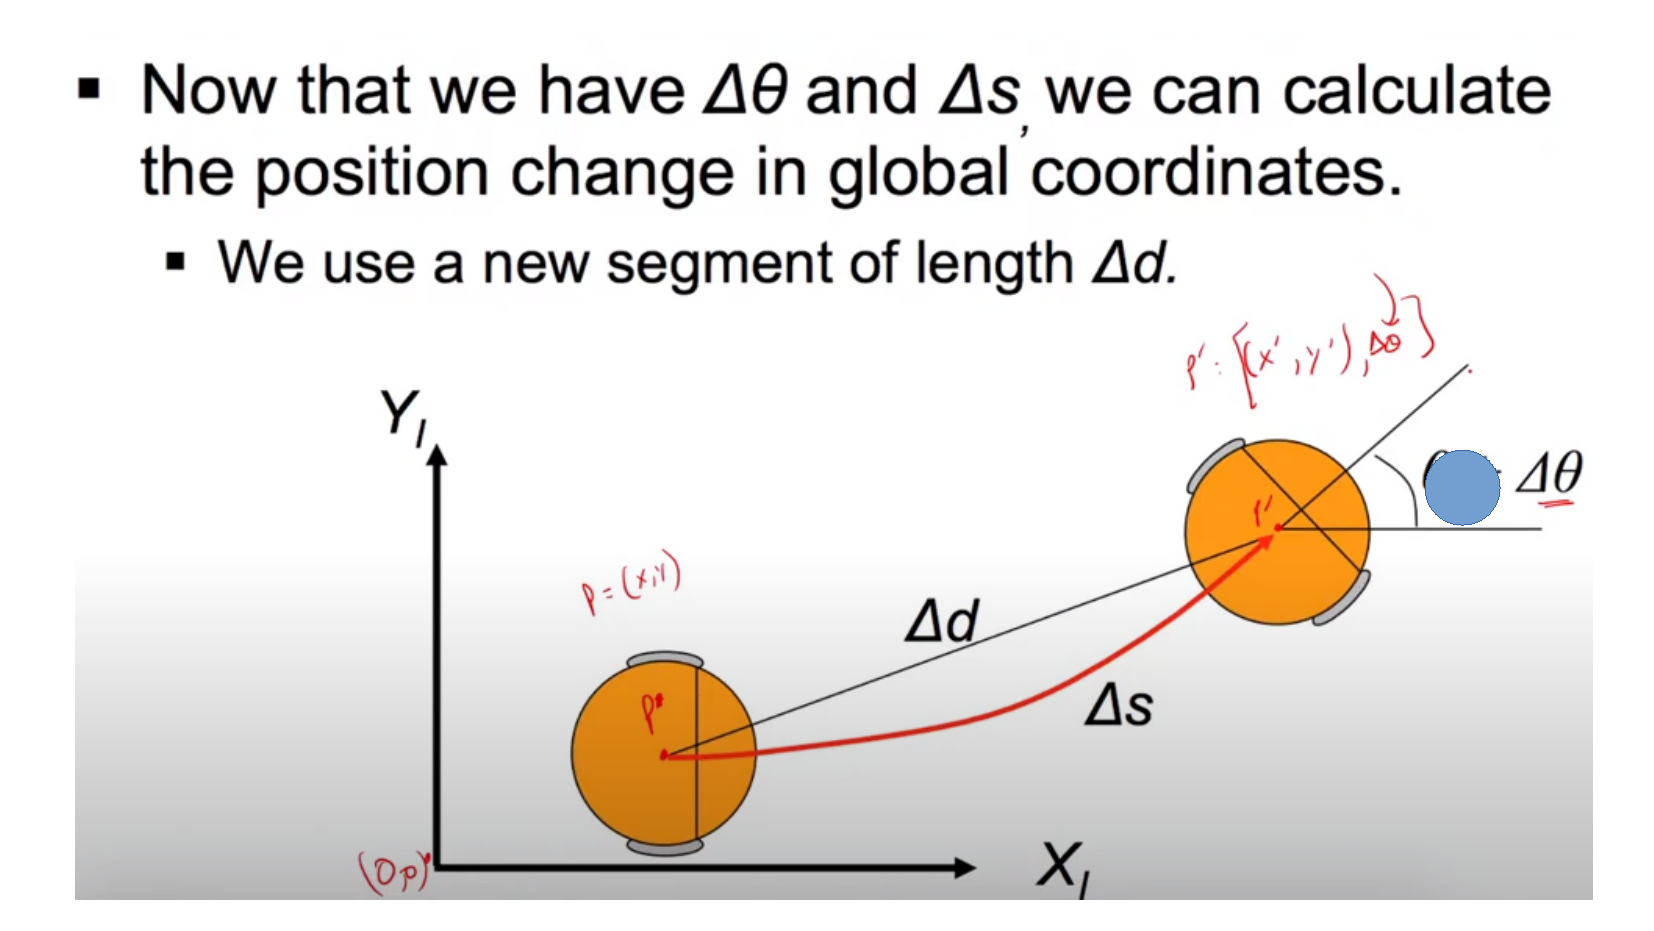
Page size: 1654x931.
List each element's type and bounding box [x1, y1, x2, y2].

picture [75, 34, 1593, 901]
text_box [1425, 450, 1501, 526]
